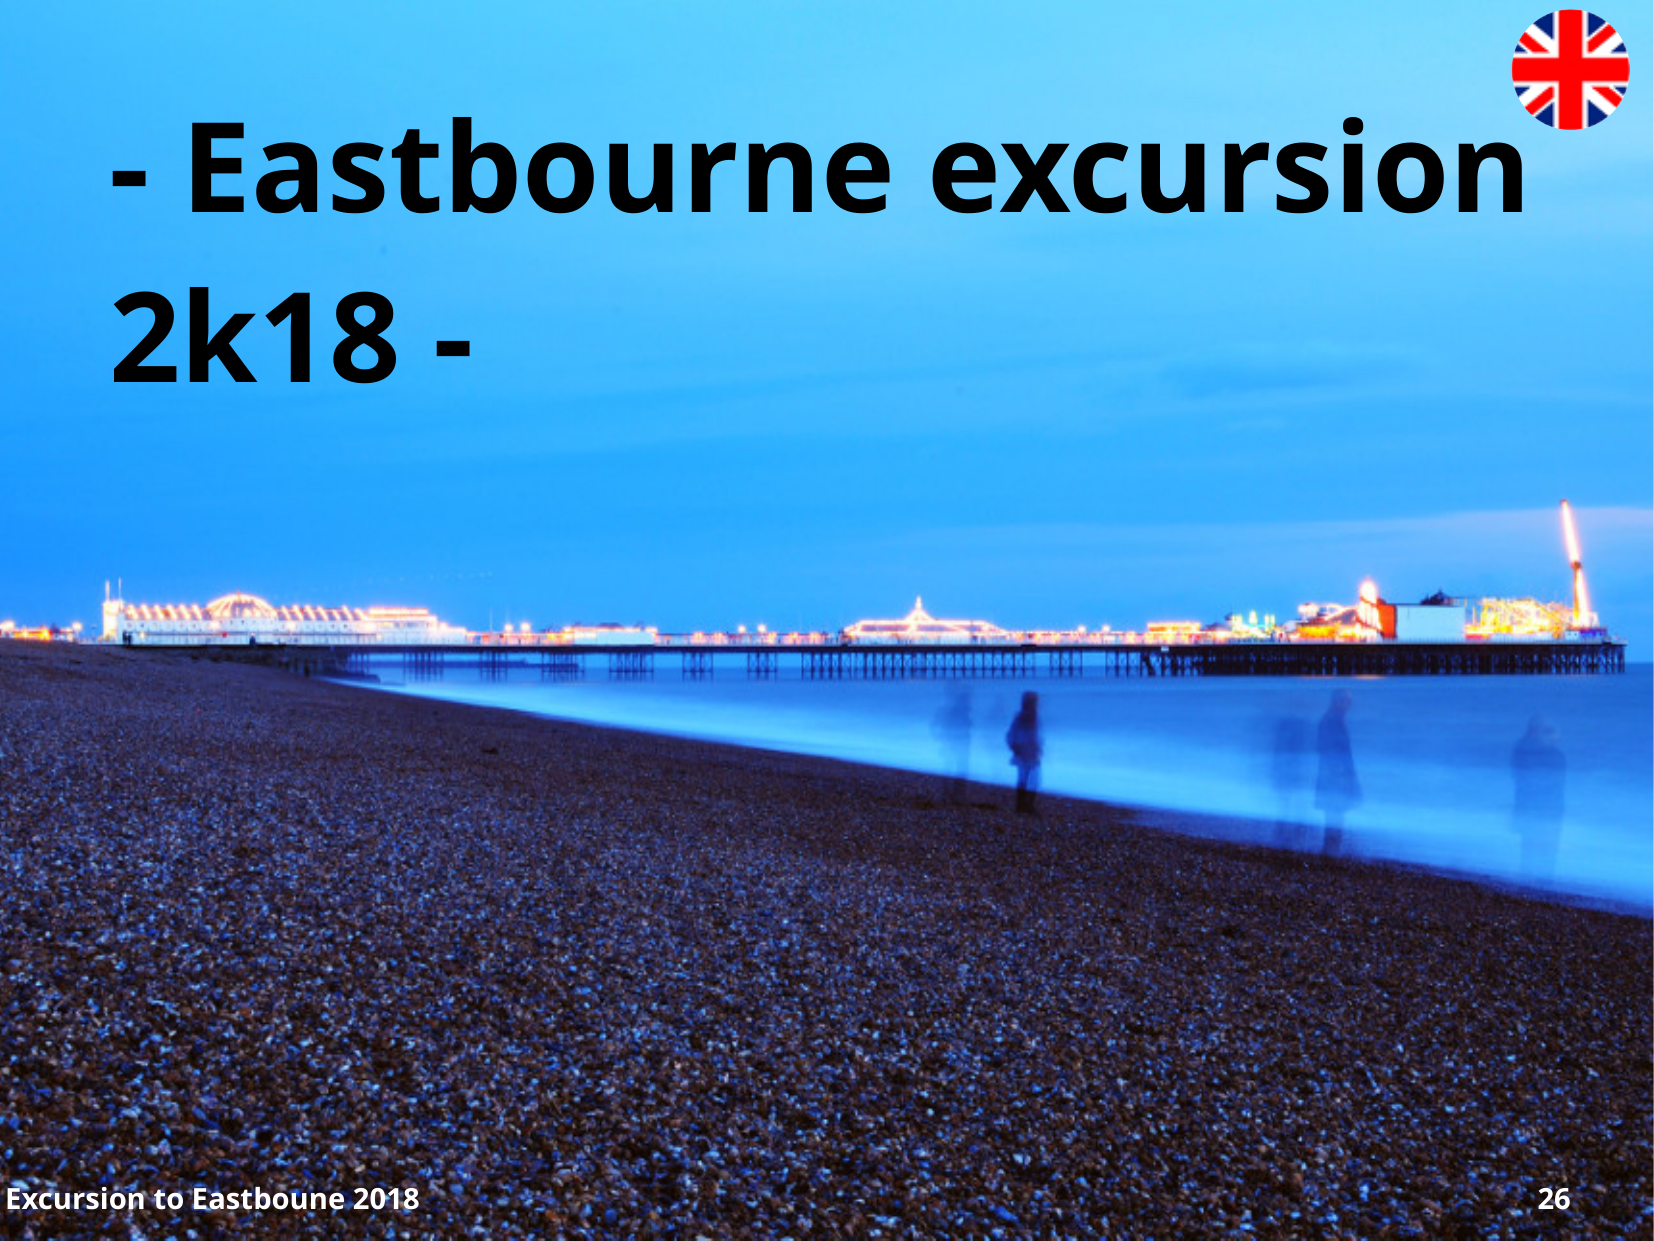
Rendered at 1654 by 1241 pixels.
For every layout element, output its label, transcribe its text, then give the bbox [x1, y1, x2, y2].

picture [0, 0, 1654, 1241]
text_box - Eastbourne excursion 2k18 - [94, 70, 1571, 399]
